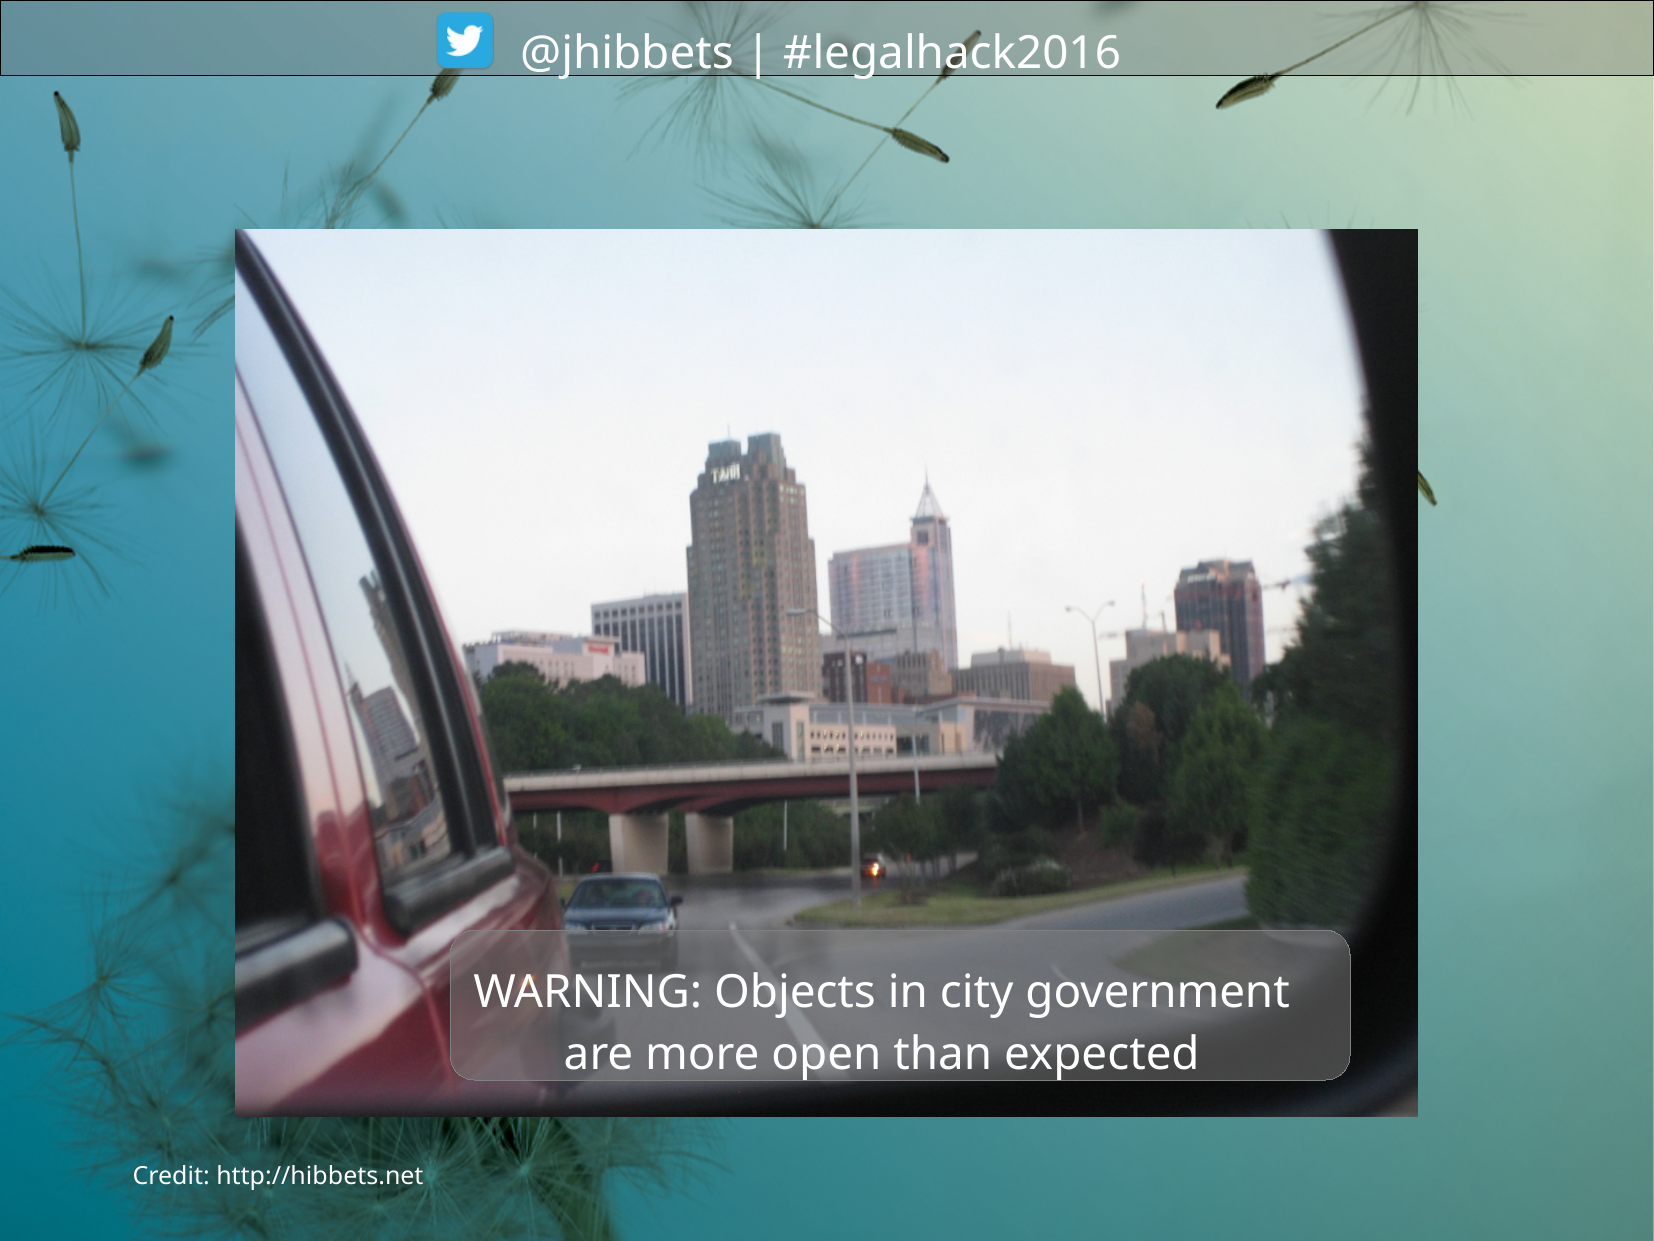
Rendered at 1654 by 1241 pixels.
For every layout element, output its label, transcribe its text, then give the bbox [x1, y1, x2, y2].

text_box [450, 930, 1350, 1081]
text_box Credit: http://hibbets.net [117, 1150, 444, 1194]
picture [0, 76, 1654, 1241]
picture [435, 11, 496, 72]
text_box WARNING: Objects in city government are more open than expected [458, 950, 1359, 1068]
